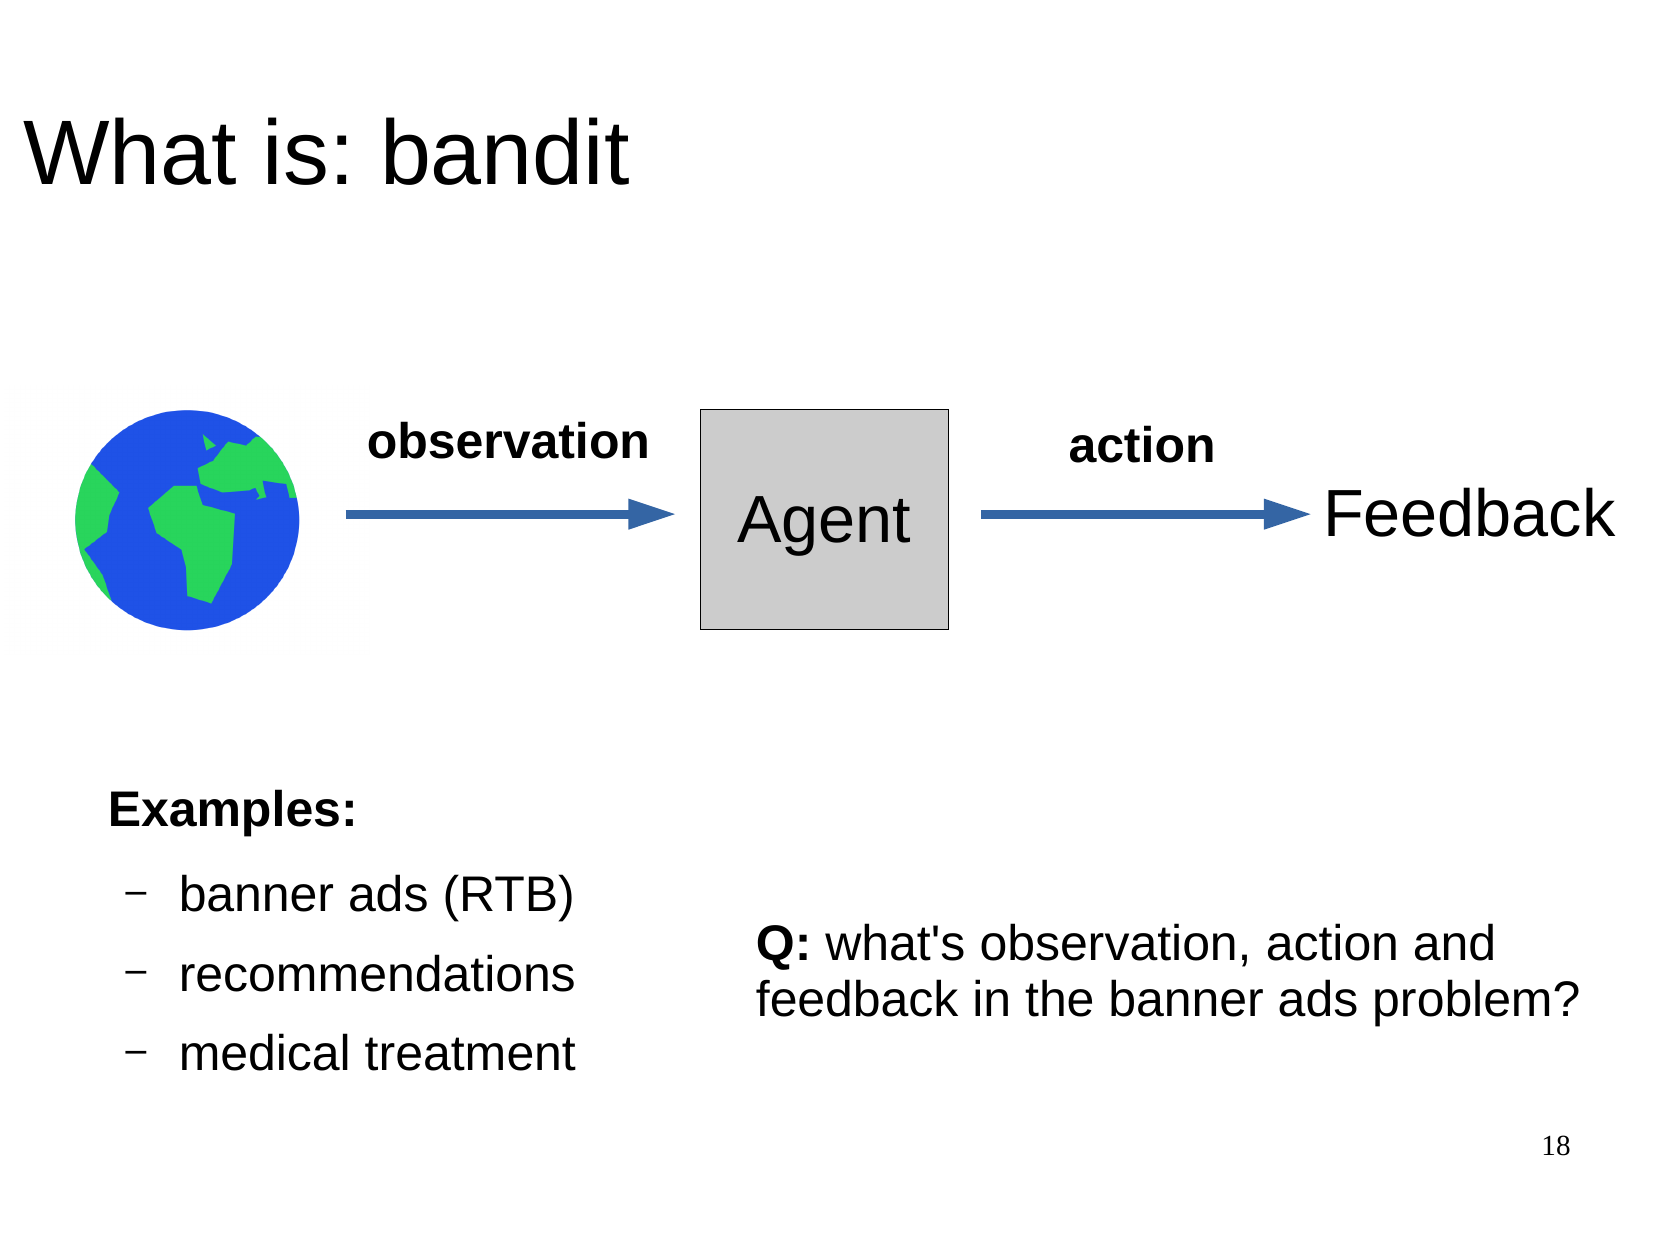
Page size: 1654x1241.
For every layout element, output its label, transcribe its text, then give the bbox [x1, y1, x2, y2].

title What is: bandit [23, 49, 1512, 257]
text_box observation [352, 406, 666, 478]
list Q: what's observation, action and feedback in the banner ads problem? [1336, 915, 1630, 1241]
text_box Feedback [1259, 468, 1654, 559]
picture [4, 385, 370, 655]
text_box Agent [700, 409, 949, 630]
list Examples: banner ads (RTB) recommendations medical treatment [36, 781, 1336, 1241]
text_box action [1053, 409, 1231, 481]
